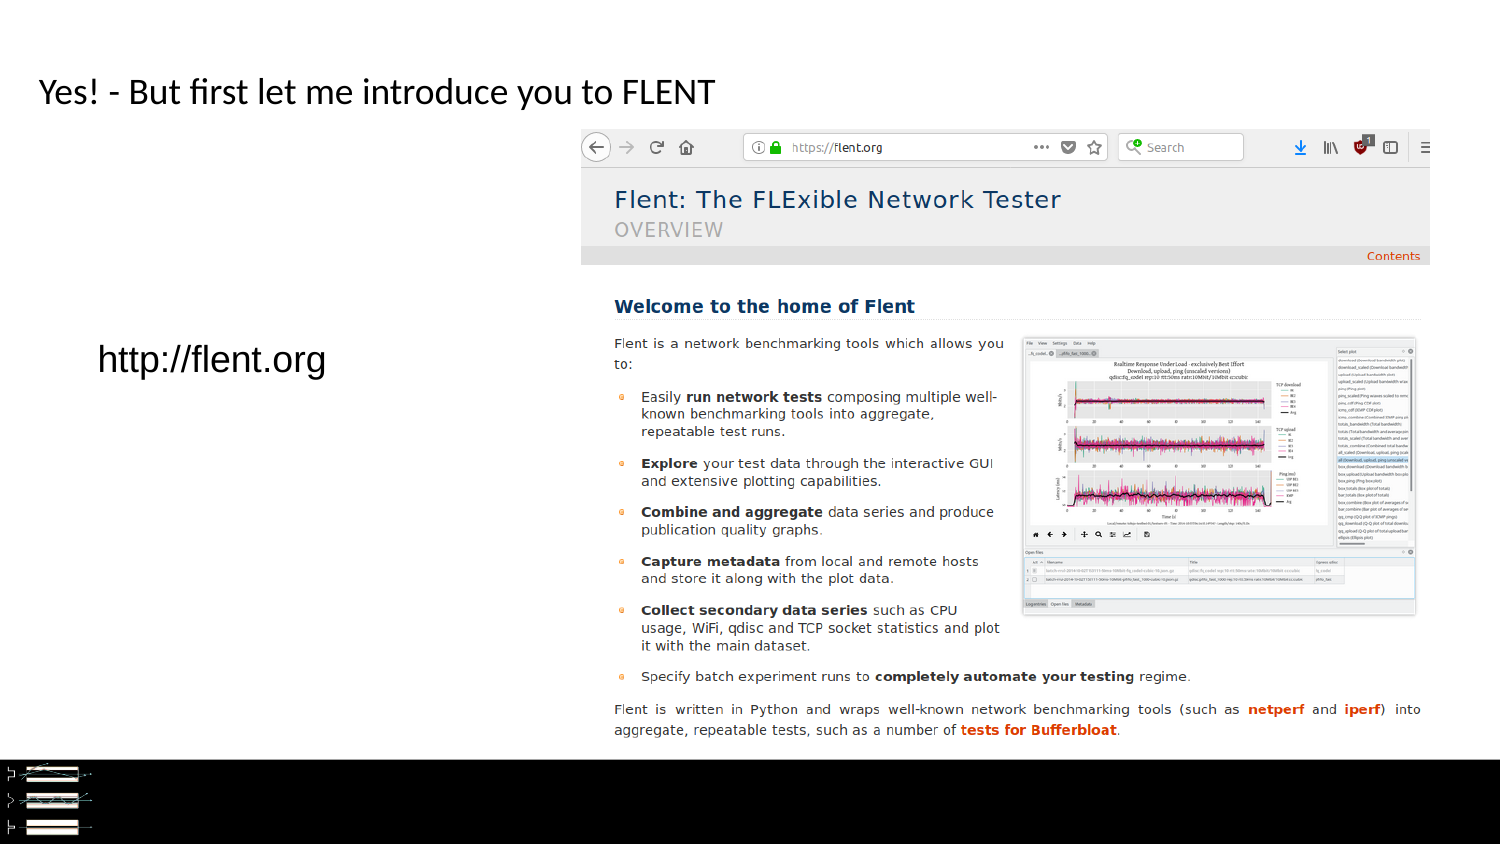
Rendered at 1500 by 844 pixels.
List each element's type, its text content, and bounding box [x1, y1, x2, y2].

picture [5, 761, 95, 837]
title Yes! - But first let me introduce you to FLENT [38, 24, 1464, 166]
picture [581, 129, 1430, 738]
text_box http://flent.org [82, 330, 567, 388]
